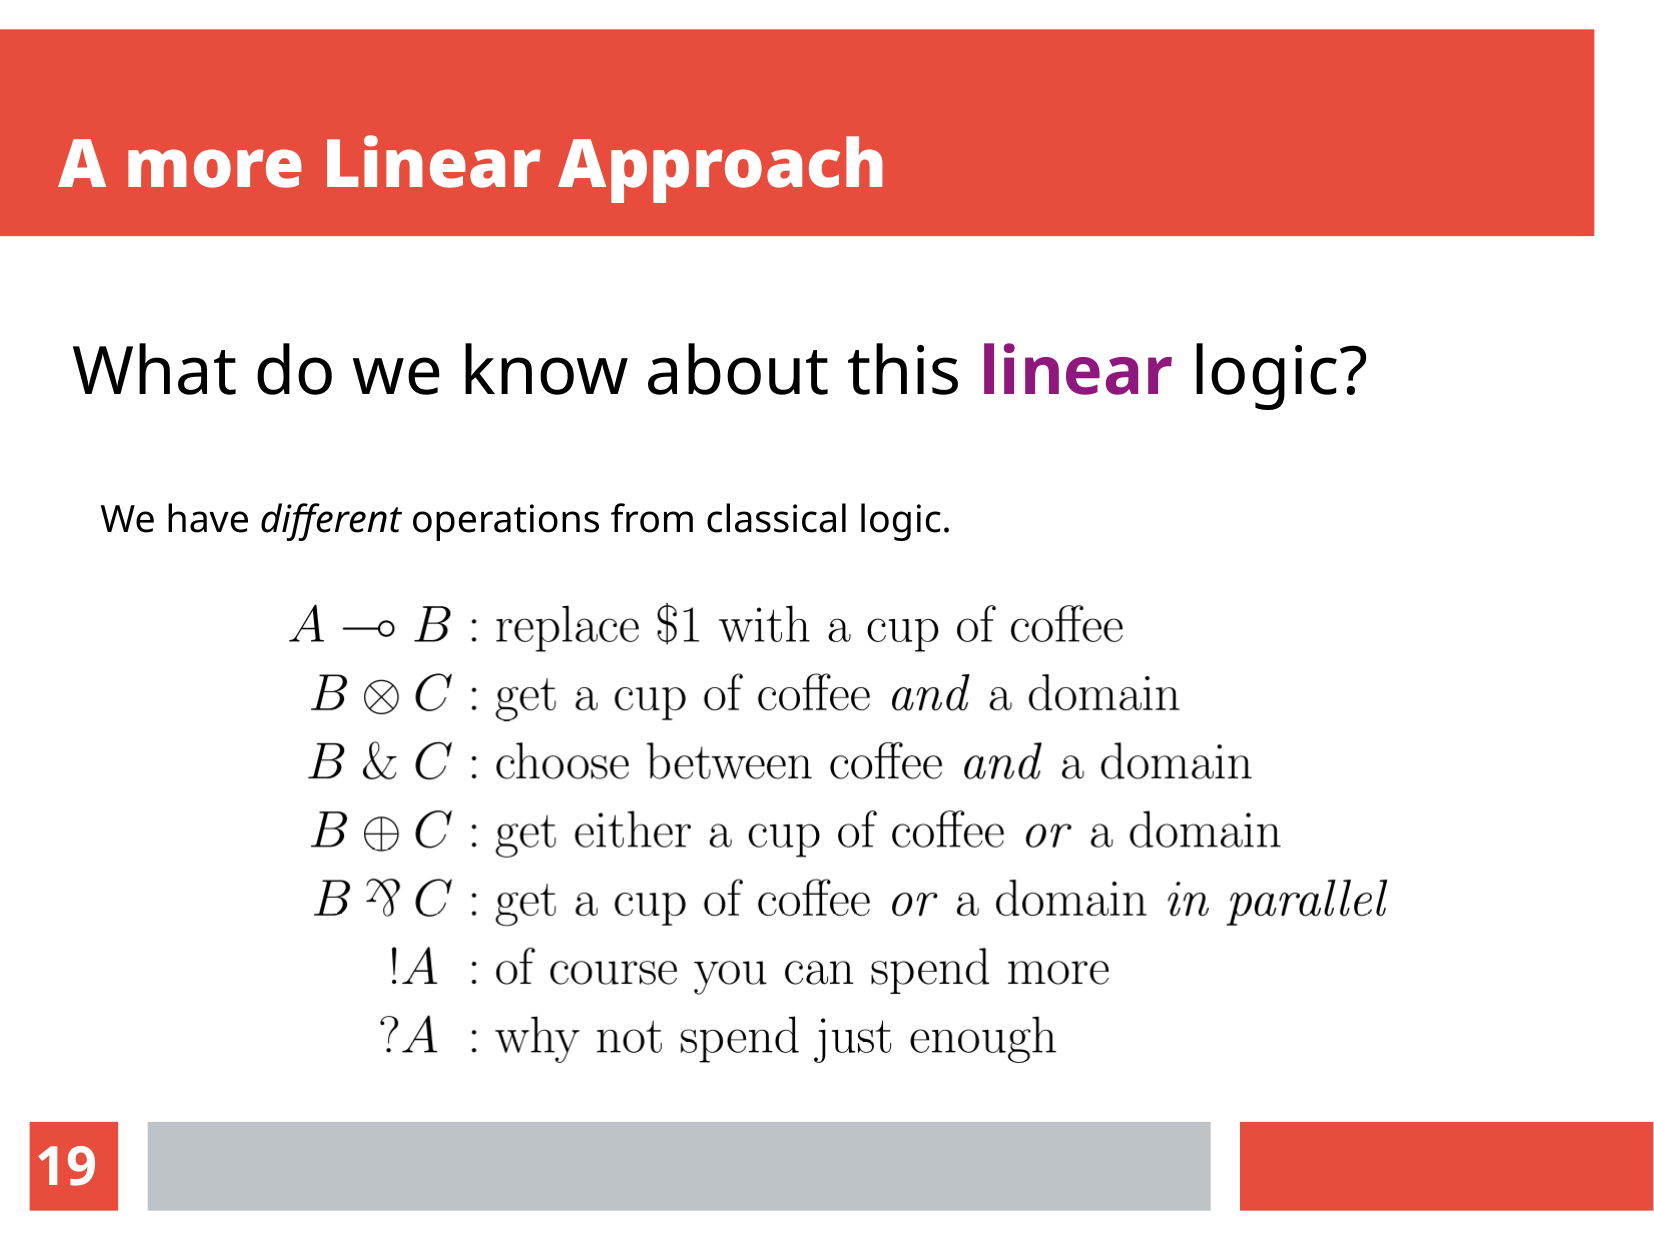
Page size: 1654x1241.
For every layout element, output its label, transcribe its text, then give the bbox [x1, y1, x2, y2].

text_box 19 [20, 1119, 254, 1210]
text_box We have different operations from classical logic. [85, 485, 1044, 544]
text_box What do we know about this linear logic? [57, 315, 1490, 409]
title A more Linear Approach [59, 58, 1595, 207]
picture [277, 592, 1399, 1076]
